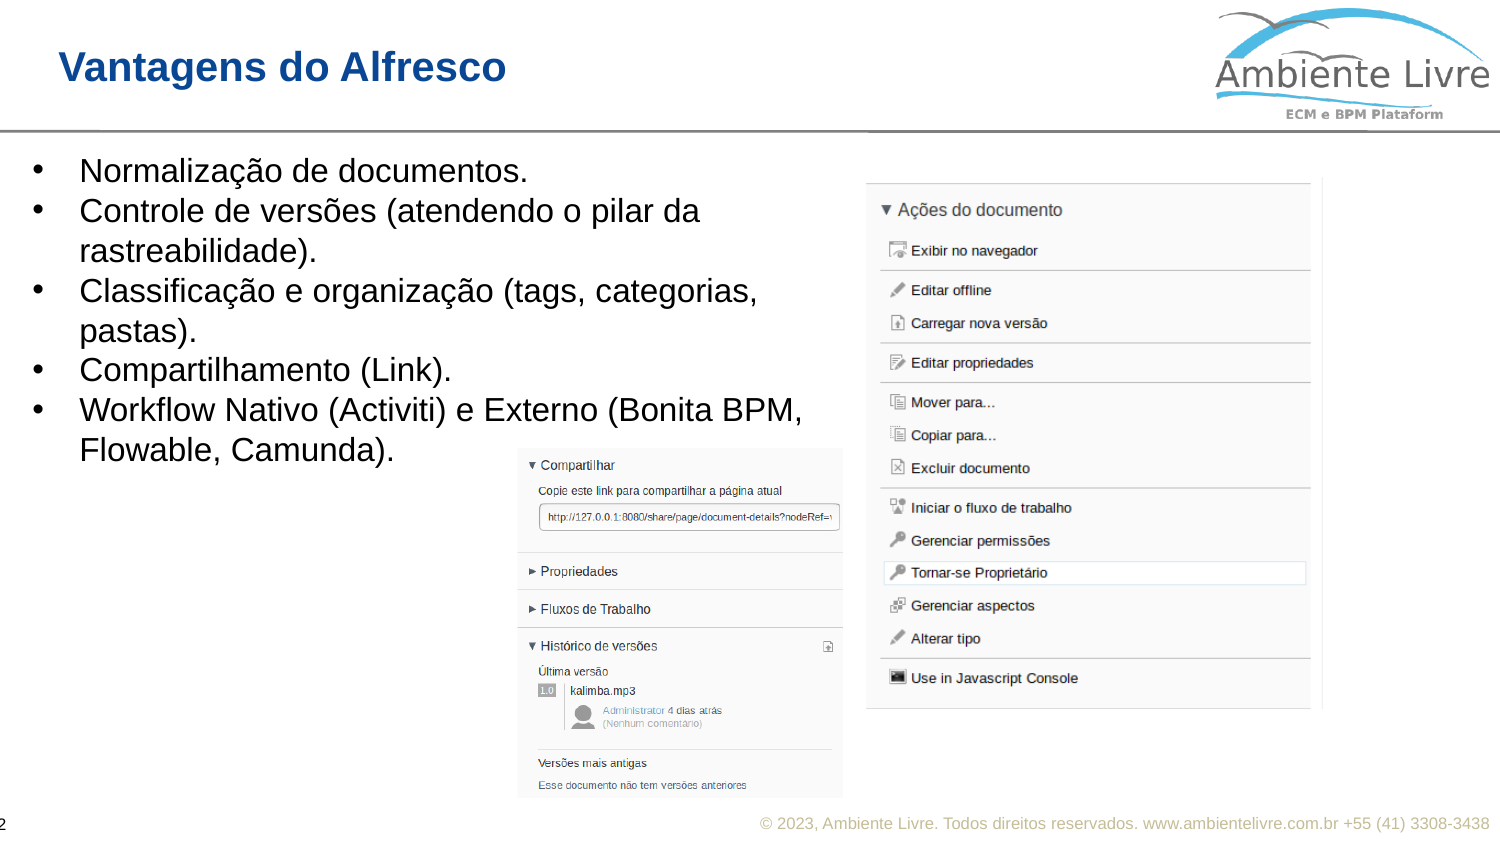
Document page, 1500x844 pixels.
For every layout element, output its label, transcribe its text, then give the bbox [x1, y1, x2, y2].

picture [1215, 8, 1489, 119]
title Vantagens do Alfresco [43, 8, 1127, 129]
picture [505, 448, 851, 798]
picture [862, 177, 1323, 709]
text_box Normalização de documentos. Controle de versões (atendendo o pilar da rastreabilidade). Classificação e organização (tags, categorias, pastas). Compartilhamento (Link). Workflow Nativo (Activiti) e Externo (Bonita BPM, Flowable, Camunda). [17, 141, 880, 476]
